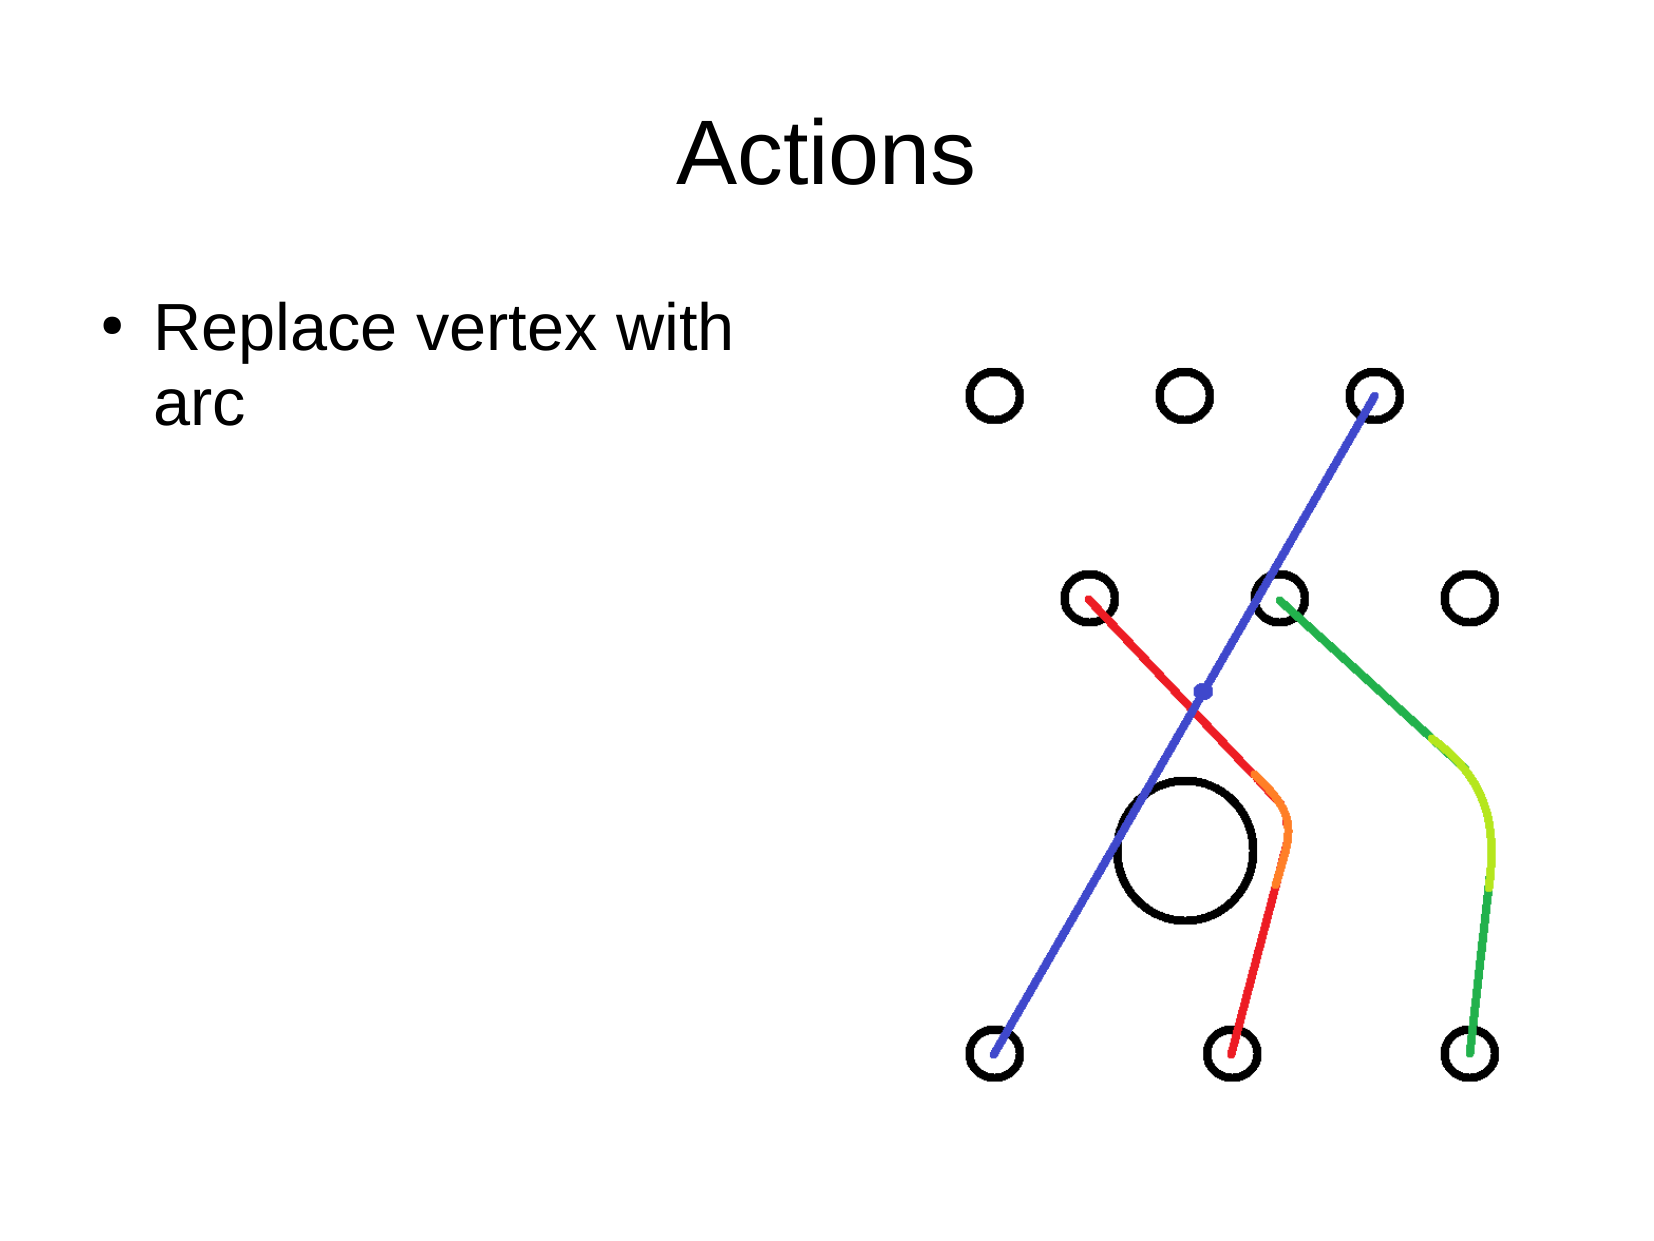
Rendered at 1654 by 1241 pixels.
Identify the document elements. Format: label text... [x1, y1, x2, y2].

title Actions [82, 49, 1571, 257]
picture [896, 290, 1520, 1109]
list Replace vertex with arc [82, 290, 809, 1109]
